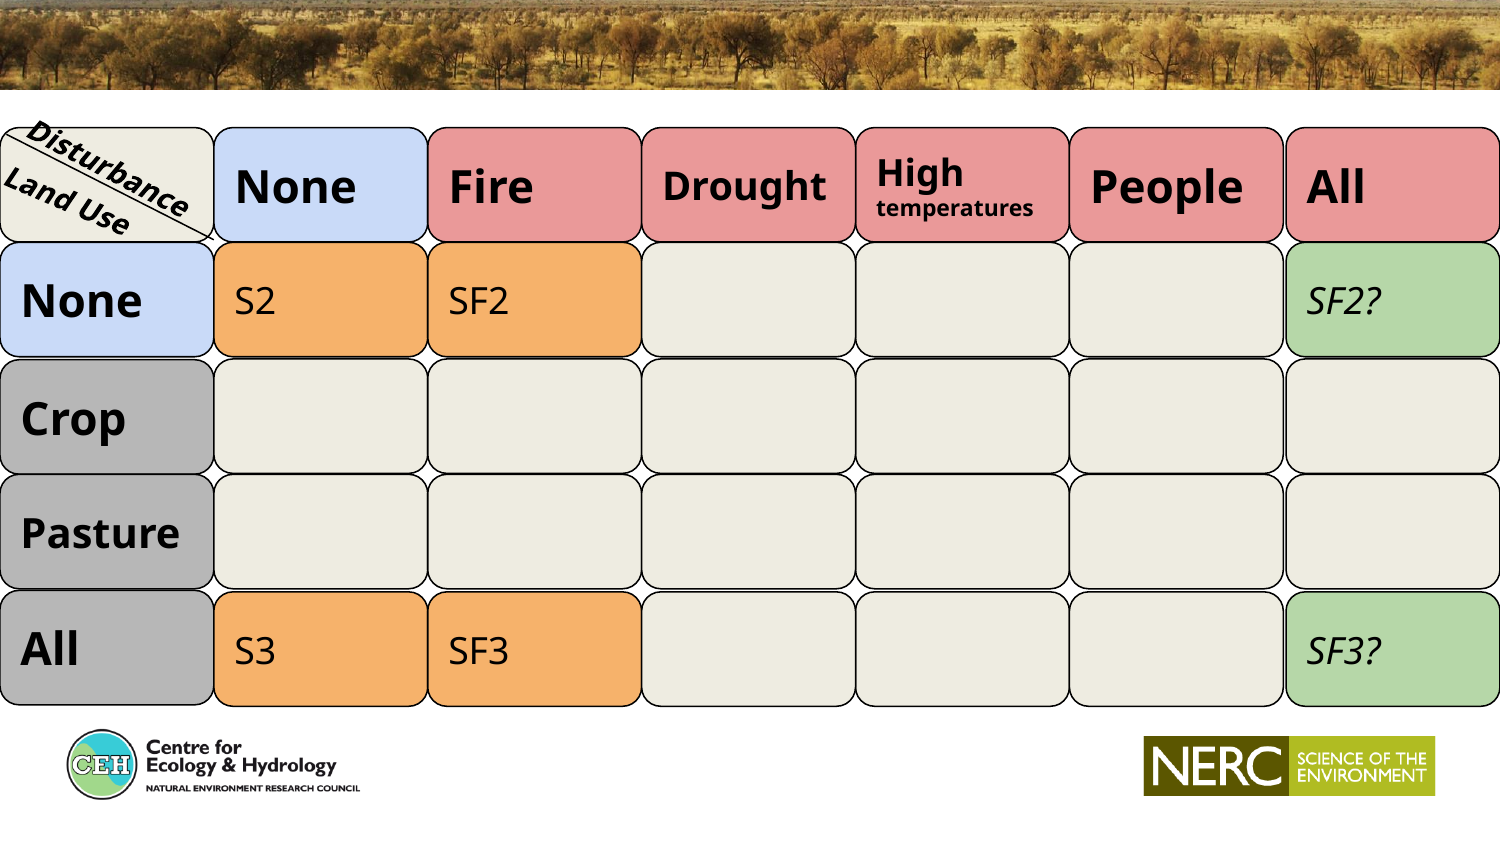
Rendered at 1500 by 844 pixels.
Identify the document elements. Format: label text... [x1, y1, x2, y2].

text_box SF3 [427, 591, 642, 707]
text_box S3 [213, 591, 428, 707]
text_box S2 [213, 242, 428, 357]
text_box Disturbance [0, 93, 214, 243]
text_box Fire [427, 127, 642, 242]
text_box SF2 [427, 242, 642, 357]
picture [64, 728, 361, 800]
picture [1140, 733, 1437, 798]
text_box [641, 591, 1284, 707]
text_box Crop [0, 359, 214, 474]
picture [0, 0, 1500, 90]
text_box All [1286, 127, 1500, 242]
text_box [213, 358, 1284, 589]
text_box [0, 196, 108, 242]
text_box All [0, 590, 214, 705]
text_box Drought [641, 127, 856, 242]
text_box None [213, 127, 428, 242]
text_box High temperatures [856, 127, 1069, 242]
text_box People [1069, 127, 1284, 242]
text_box Pasture [0, 474, 214, 589]
text_box SF2? [1286, 242, 1500, 357]
text_box Land Use [0, 163, 149, 242]
text_box [641, 242, 1284, 357]
text_box [1286, 358, 1500, 589]
text_box SF3? [1286, 591, 1500, 707]
text_box [105, 127, 214, 184]
text_box None [0, 242, 214, 357]
